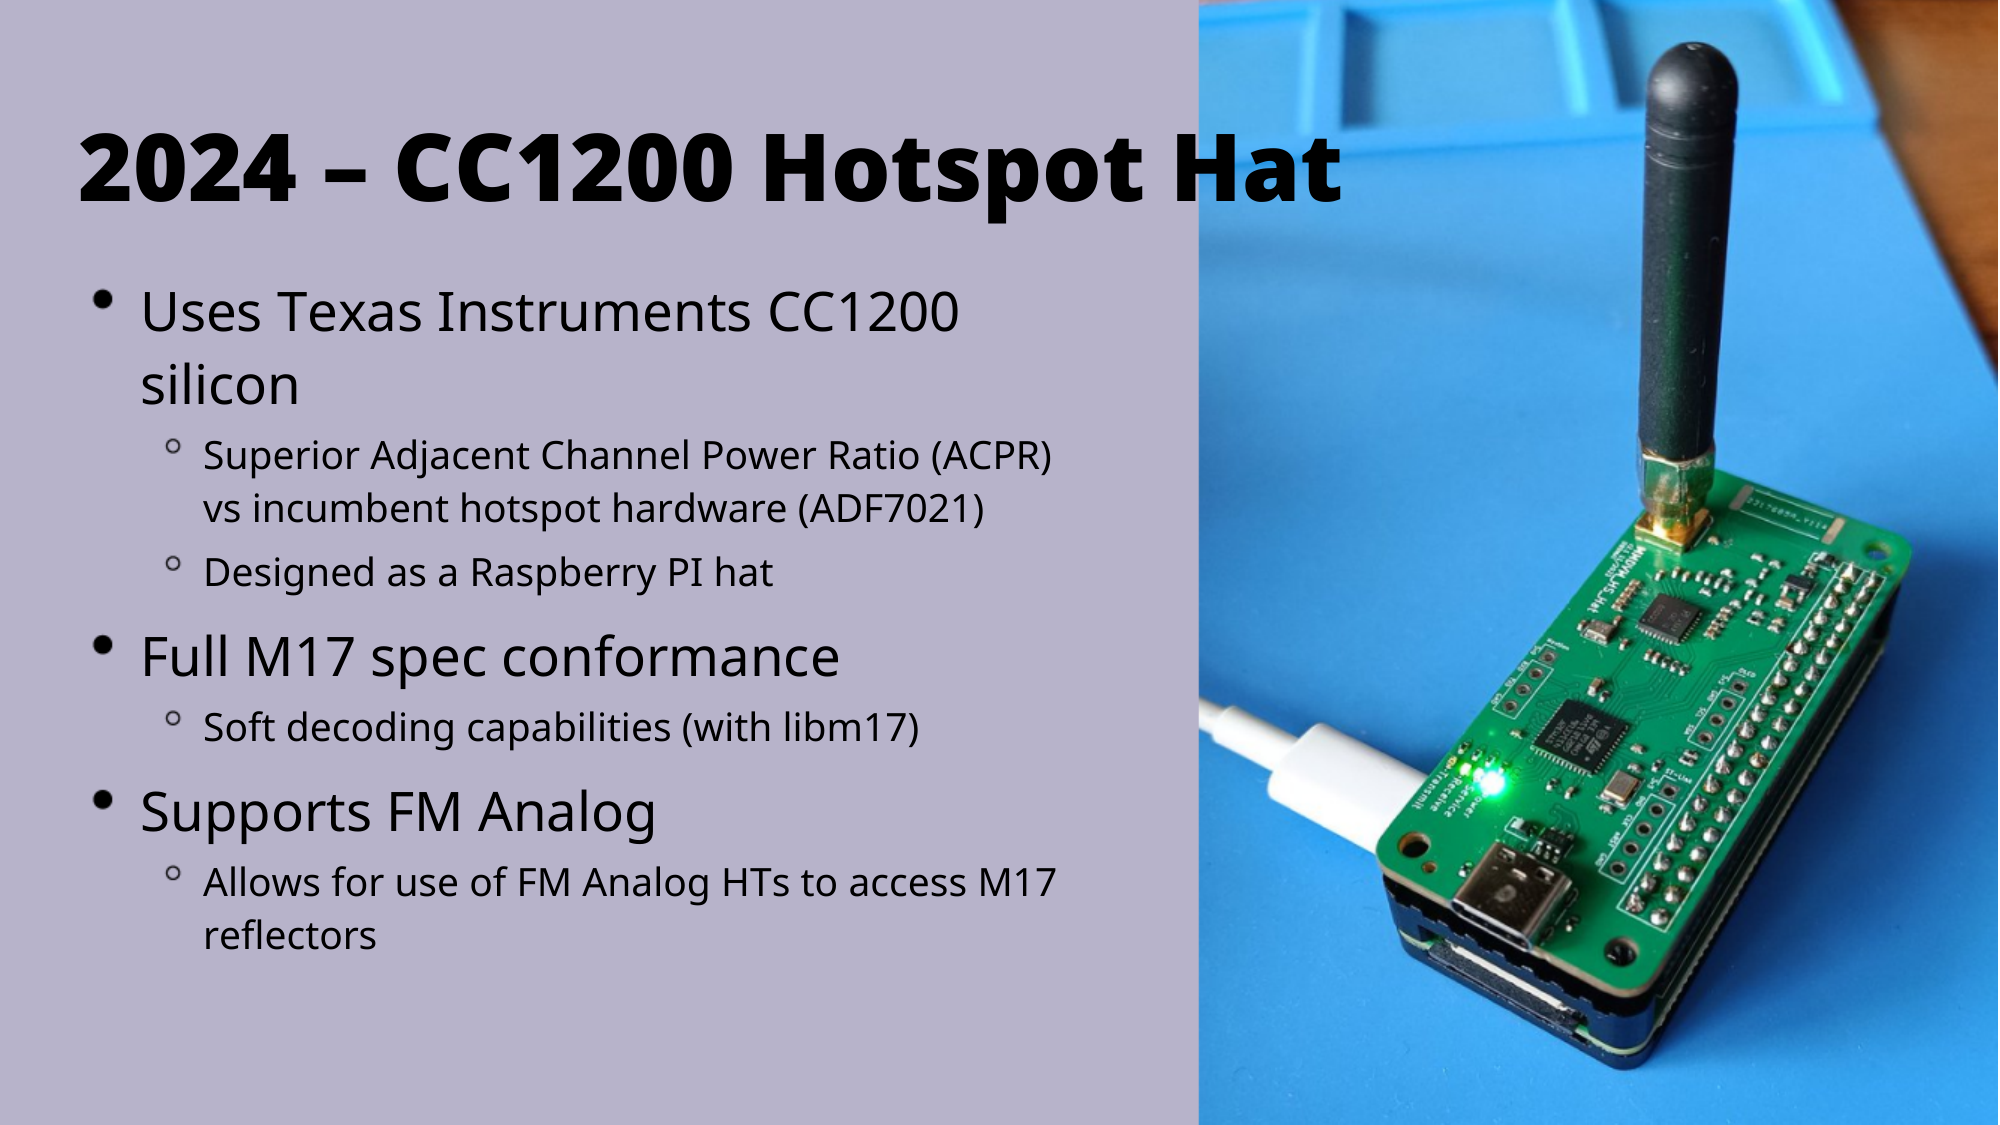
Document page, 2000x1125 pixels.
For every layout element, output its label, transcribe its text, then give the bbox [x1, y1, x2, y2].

text_box 2024 – CC1200 Hotspot Hat [78, 101, 1283, 195]
text_box Full M17 spec conformance [140, 618, 811, 674]
text_box silicon [140, 346, 292, 402]
text_box vs incumbent hotspot hardware (ADF7021) [203, 481, 946, 521]
text_box Designed as a Raspberry PI hat [203, 545, 734, 585]
text_box Allows for use of FM Analog HTs to access M17 [203, 854, 1029, 894]
text_box Supports FM Analog [140, 773, 634, 828]
text_box Uses Texas Instruments CC1200 [140, 273, 927, 328]
text_box reflectors [203, 907, 368, 947]
text_box Superior Adjacent Channel Power Ratio (ACPR) [203, 427, 1014, 467]
text_box Soft decoding capabilities (with libm17) [203, 699, 874, 739]
picture [0, 0, 1998, 1125]
